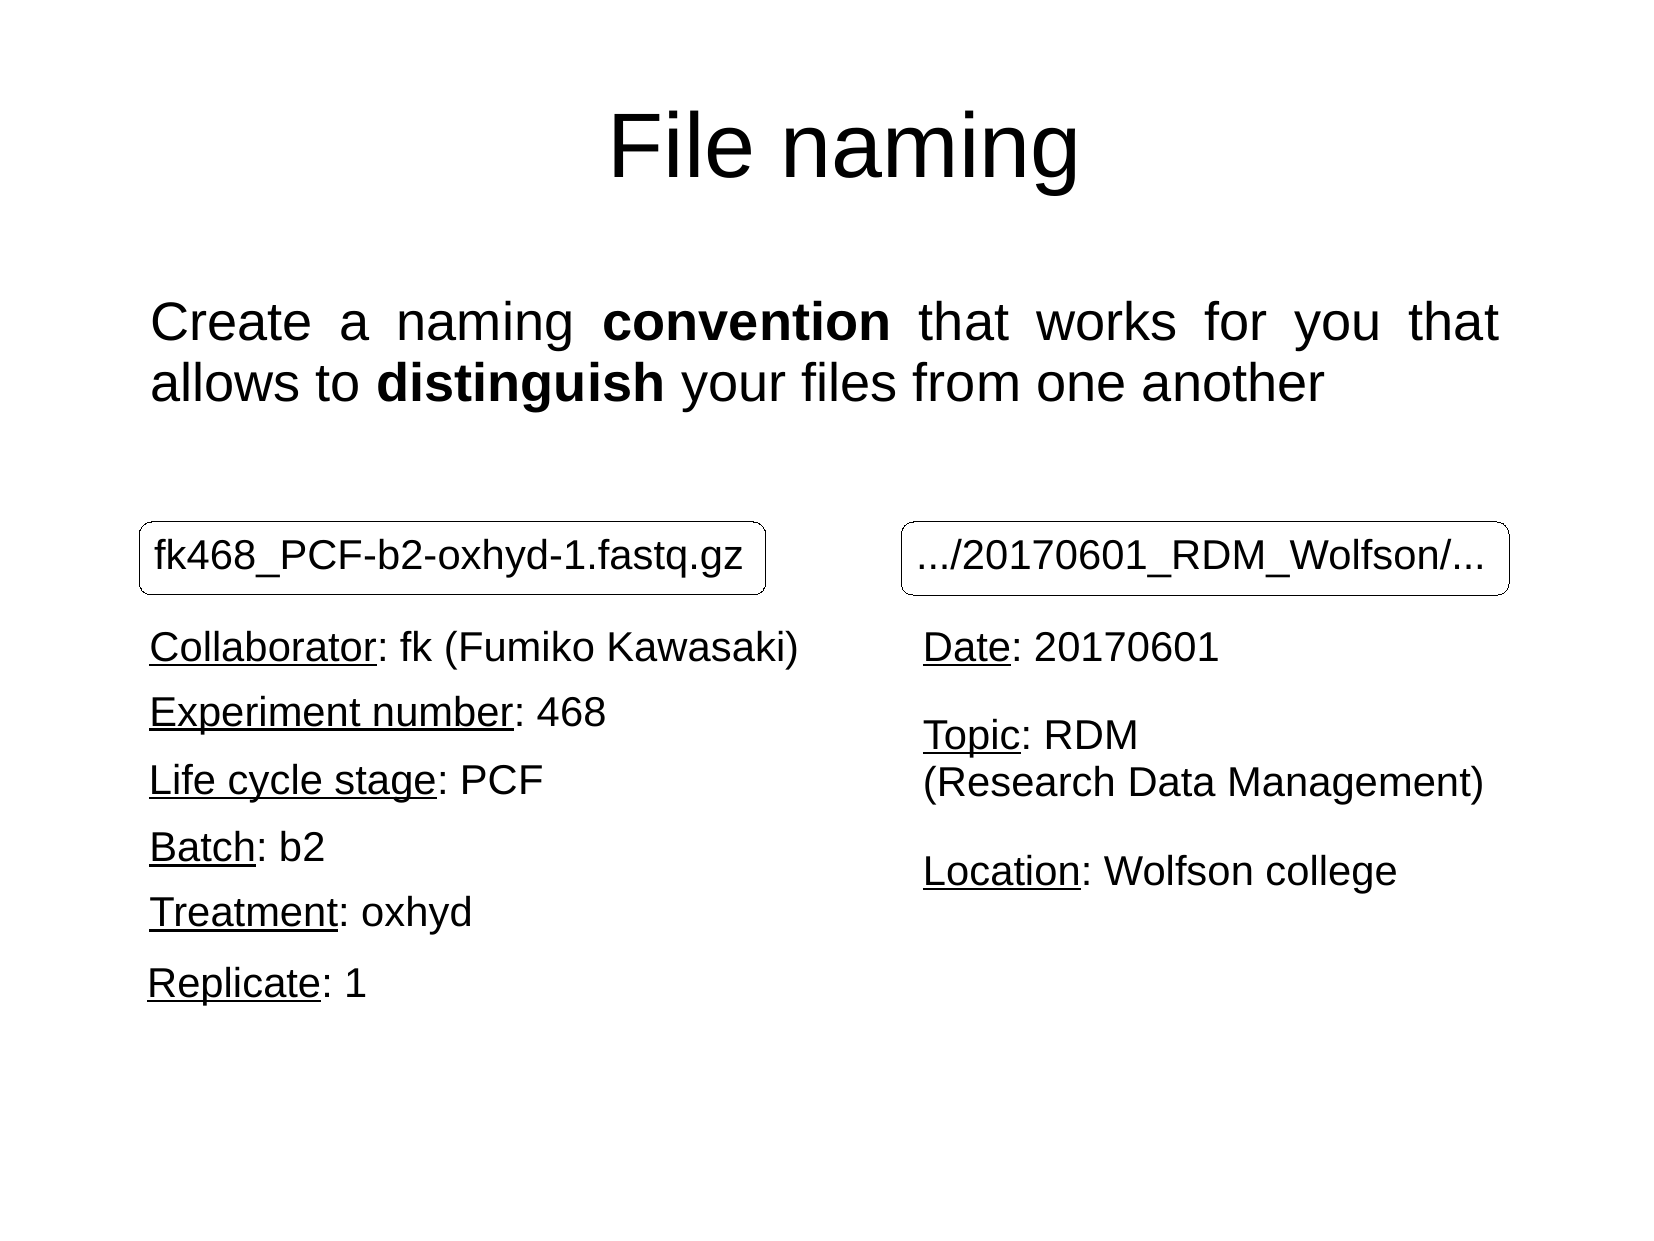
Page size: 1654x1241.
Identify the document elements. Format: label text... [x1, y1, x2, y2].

text_box Location: Wolfson college [908, 840, 1426, 912]
text_box Date: 20170601 [908, 616, 1246, 687]
text_box Batch: b2 [134, 816, 349, 881]
text_box Topic: RDM (Research Data Management) [908, 704, 1546, 814]
text_box .../20170601_RDM_Wolfson/... [901, 524, 1540, 595]
title File naming [450, 69, 1240, 222]
text_box Treatment: oxhyd [134, 881, 497, 953]
text_box Replicate: 1 [132, 952, 394, 1024]
title Create a naming convention that works for you that allows to distinguish your files from one another [150, 291, 1501, 414]
text_box Life cycle stage: PCF [134, 749, 632, 821]
text_box Collaborator: fk (Fumiko Kawasaki) [134, 616, 826, 687]
text_box fk468_PCF-b2-oxhyd-1.fastq.gz [139, 524, 766, 595]
text_box Experiment number: 468 [134, 681, 633, 752]
